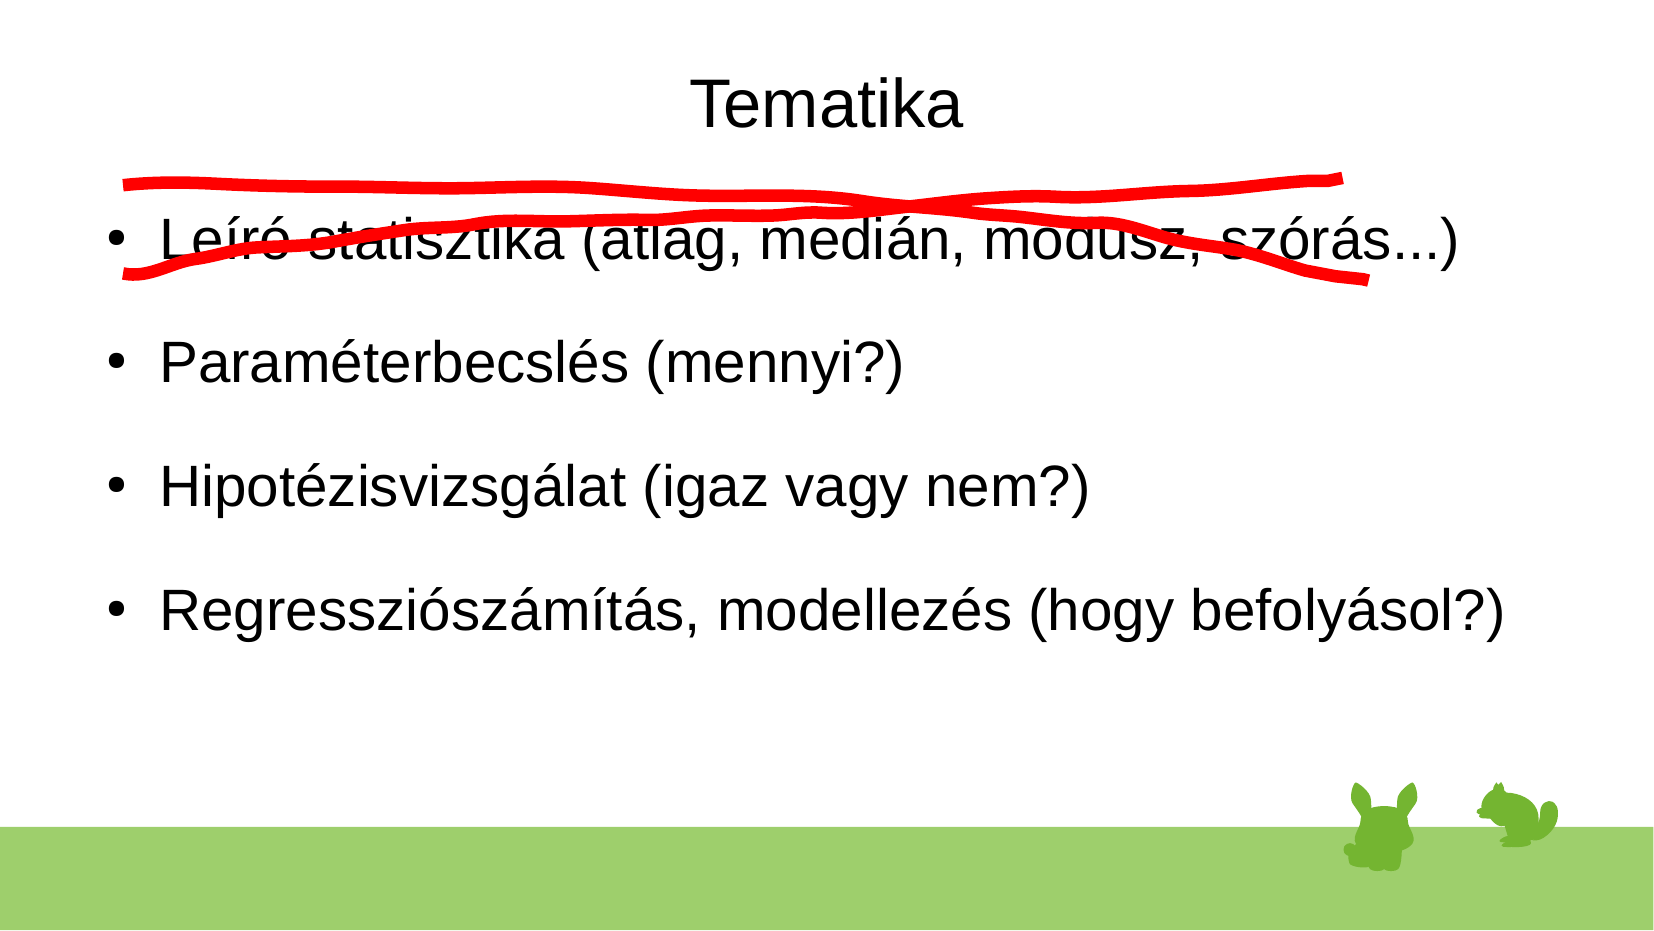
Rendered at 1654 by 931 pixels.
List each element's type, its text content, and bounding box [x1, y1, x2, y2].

title Tematika [88, 29, 1565, 178]
list Leíró statisztika (átlag, medián, módusz, szórás...) Paraméterbecslés (mennyi?) Hipotézisvizsgálat (igaz vagy nem?) Regressziószámítás, modellezés (hogy befolyásol?) [88, 206, 1565, 739]
